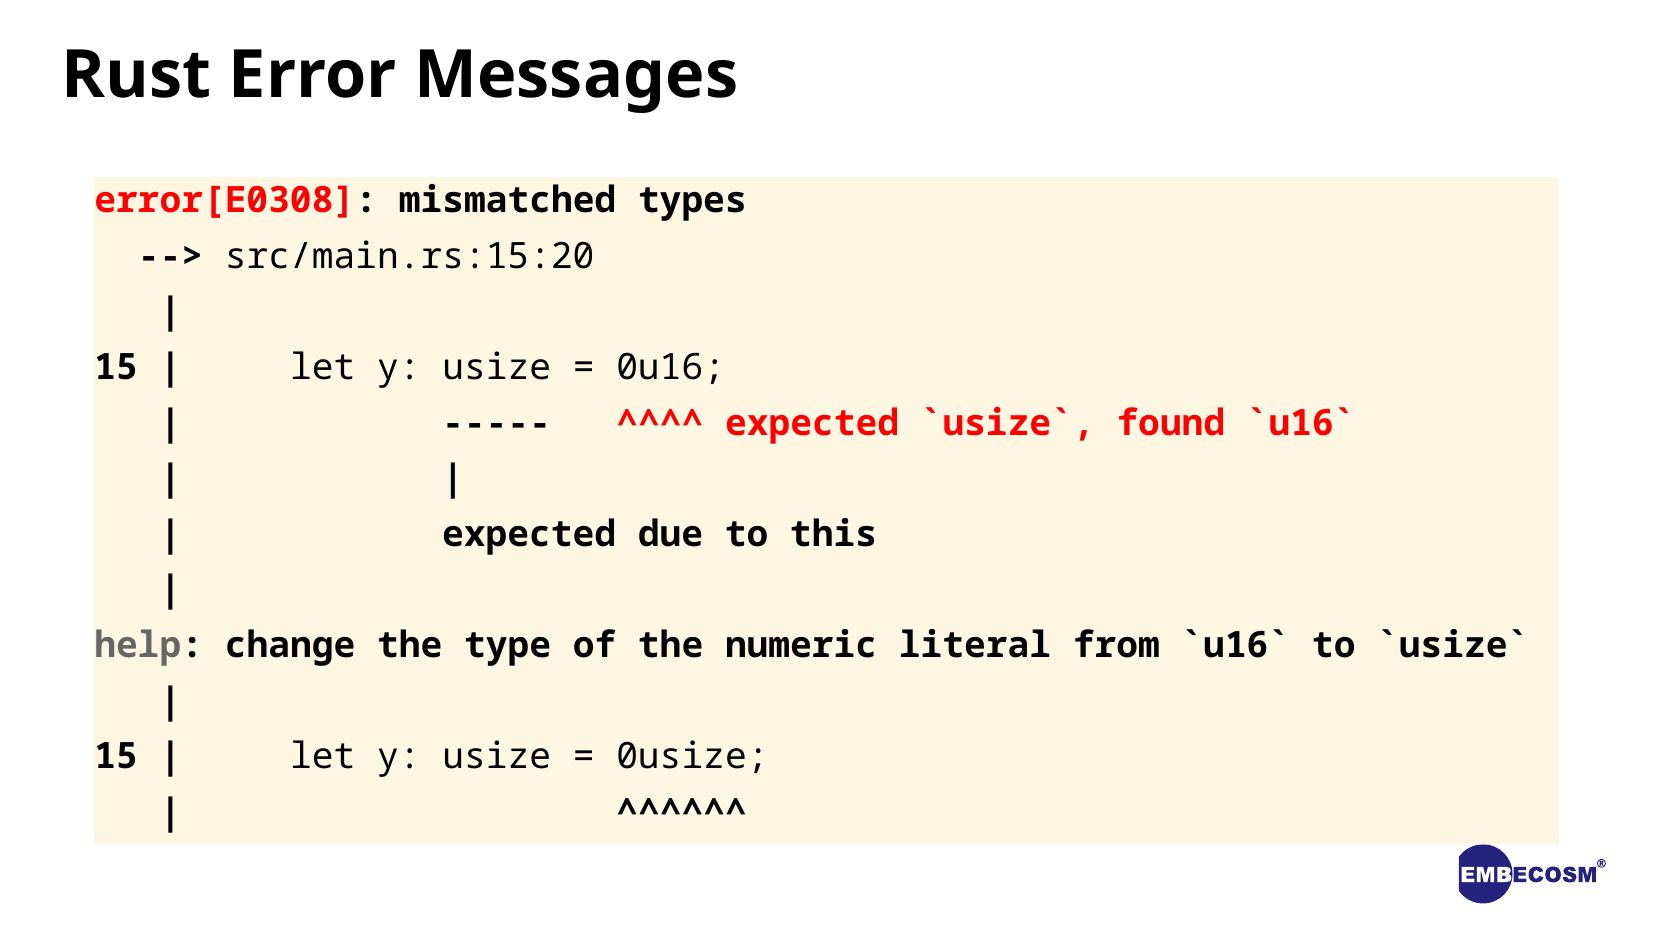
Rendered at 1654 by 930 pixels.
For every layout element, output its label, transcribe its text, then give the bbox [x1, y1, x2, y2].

title Rust Error Messages [47, 26, 1606, 178]
list error[E0308]: mismatched types --> src/main.rs:15:20 | 15 | let y: usize = 0u16; | ----- ^^^^ expected `usize`, found `u16` | | | expected due to this | help: change the type of the numeric literal from `u16` to `usize` | 15 | let y: usize = 0usize; | ^^^^^^ [94, 177, 1559, 845]
